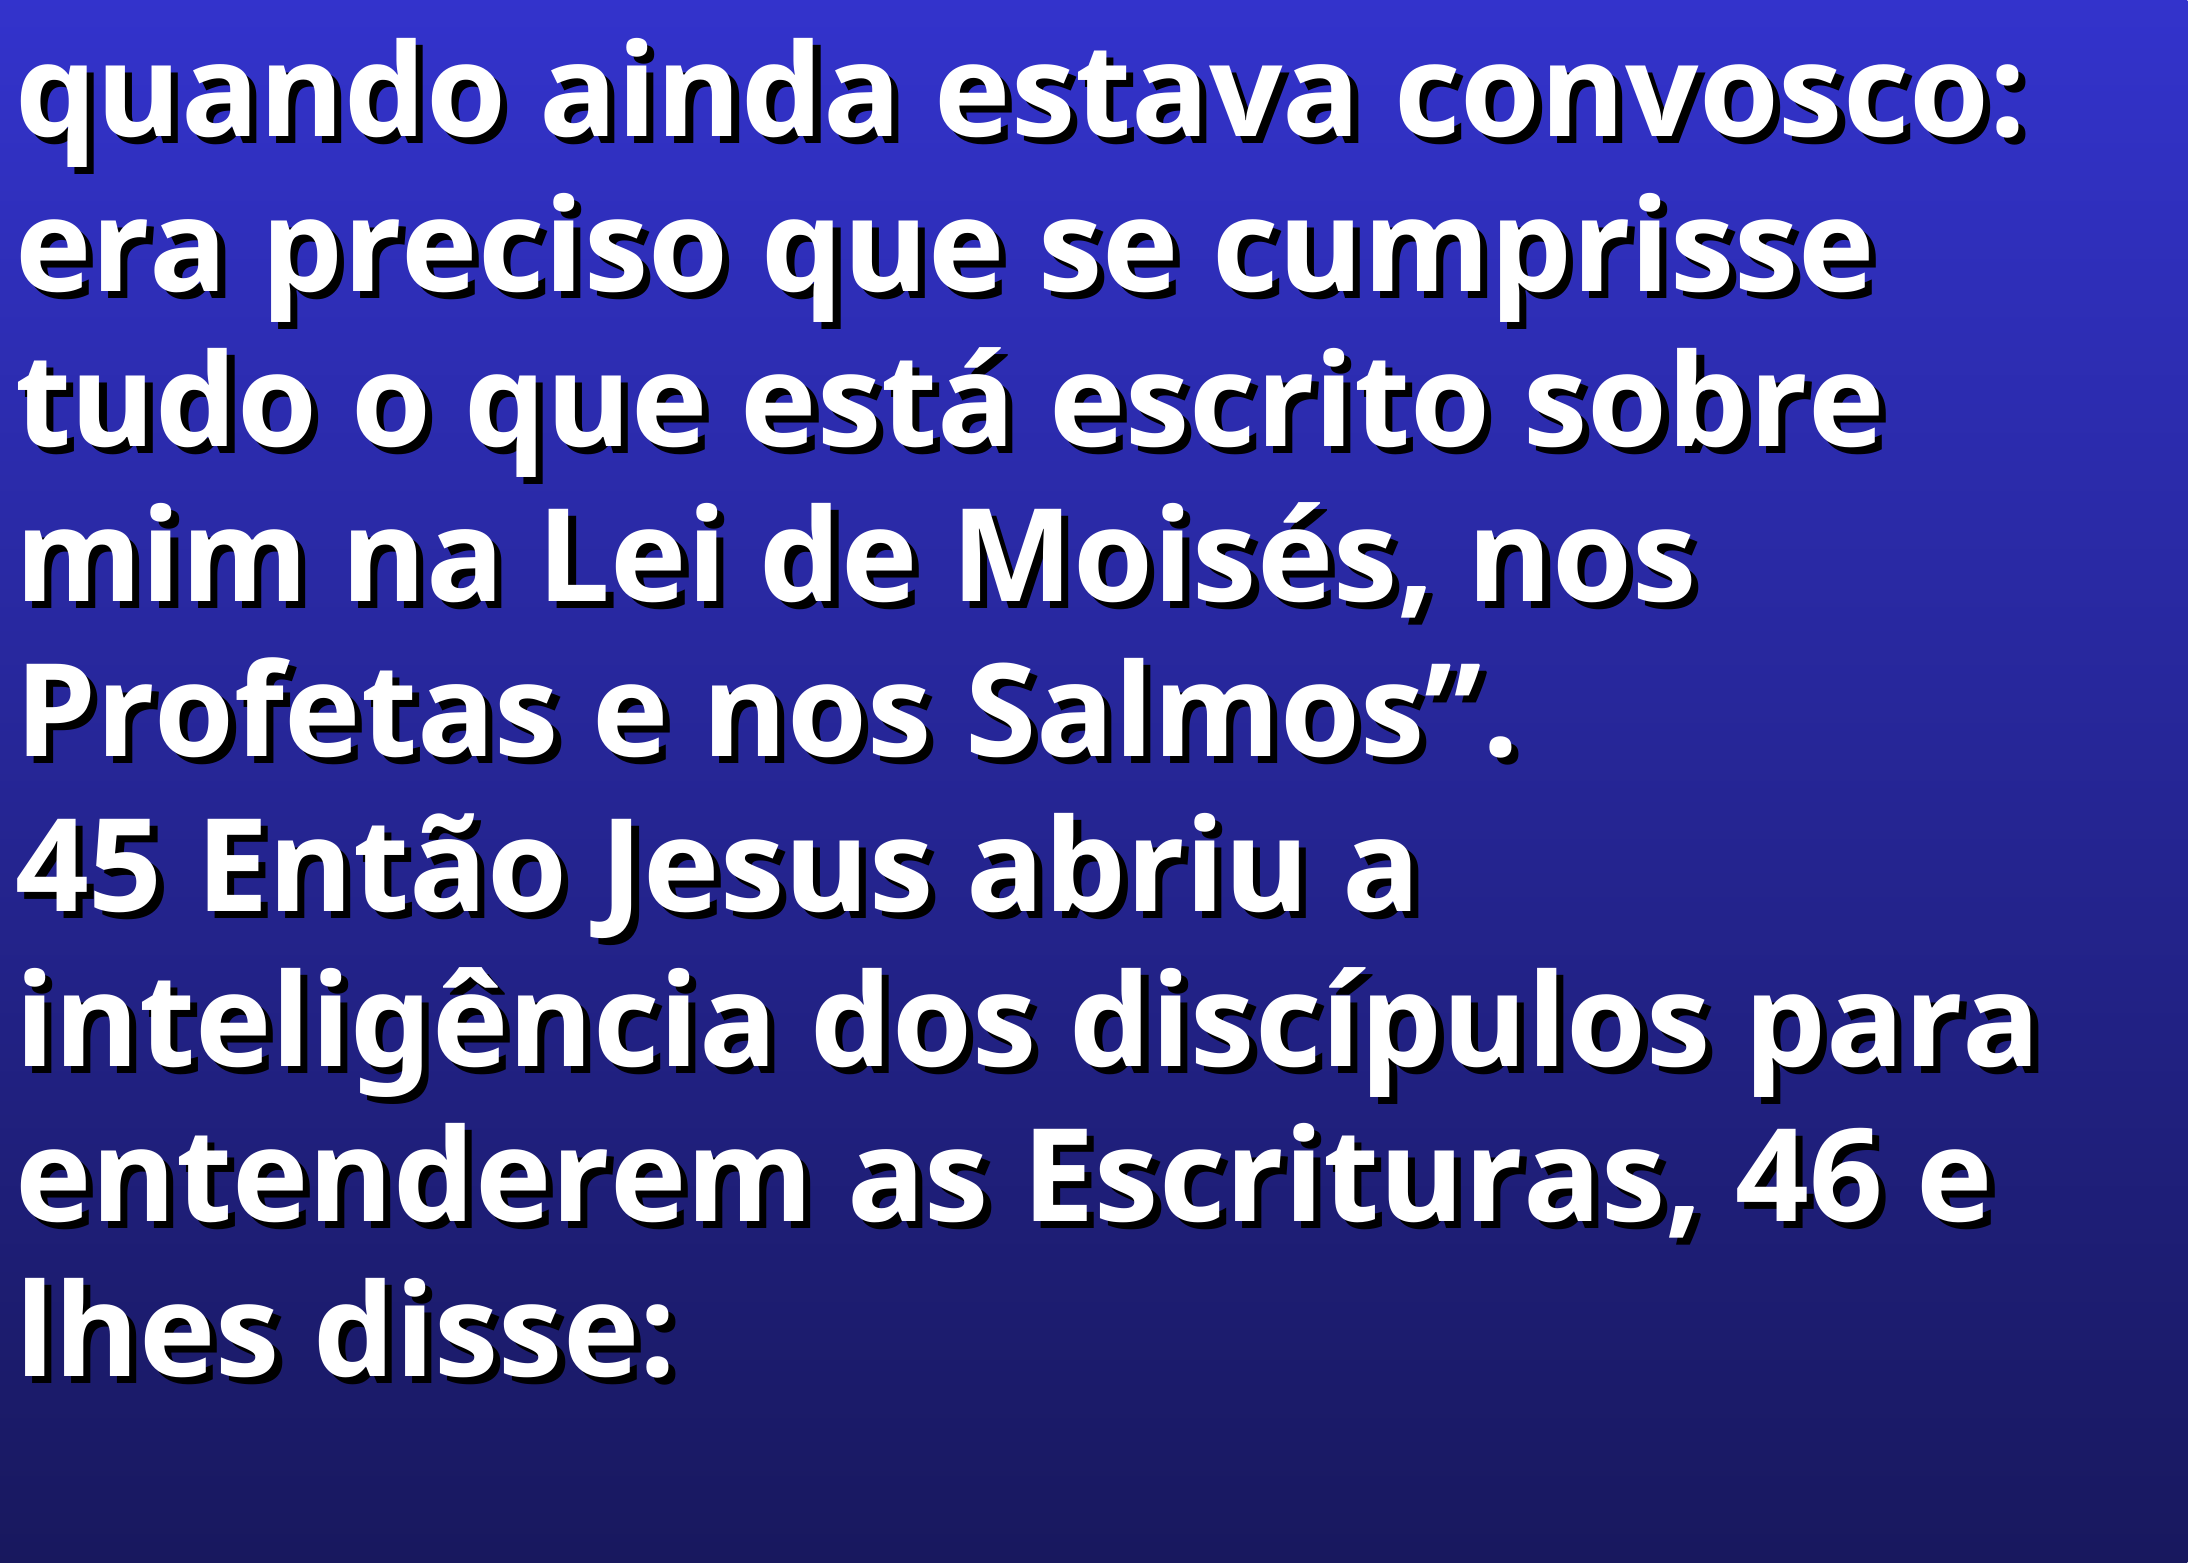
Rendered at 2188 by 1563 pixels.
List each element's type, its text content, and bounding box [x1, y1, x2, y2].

text_box quando ainda estava convosco: era preciso que se cumprisse tudo o que está escrito sobre mim na Lei de Moisés, nos Profetas e nos Salmos”. 45 Então Jesus abriu a inteligência dos discípulos para entenderem as Escrituras, 46 e lhes disse: [0, 0, 2188, 1410]
